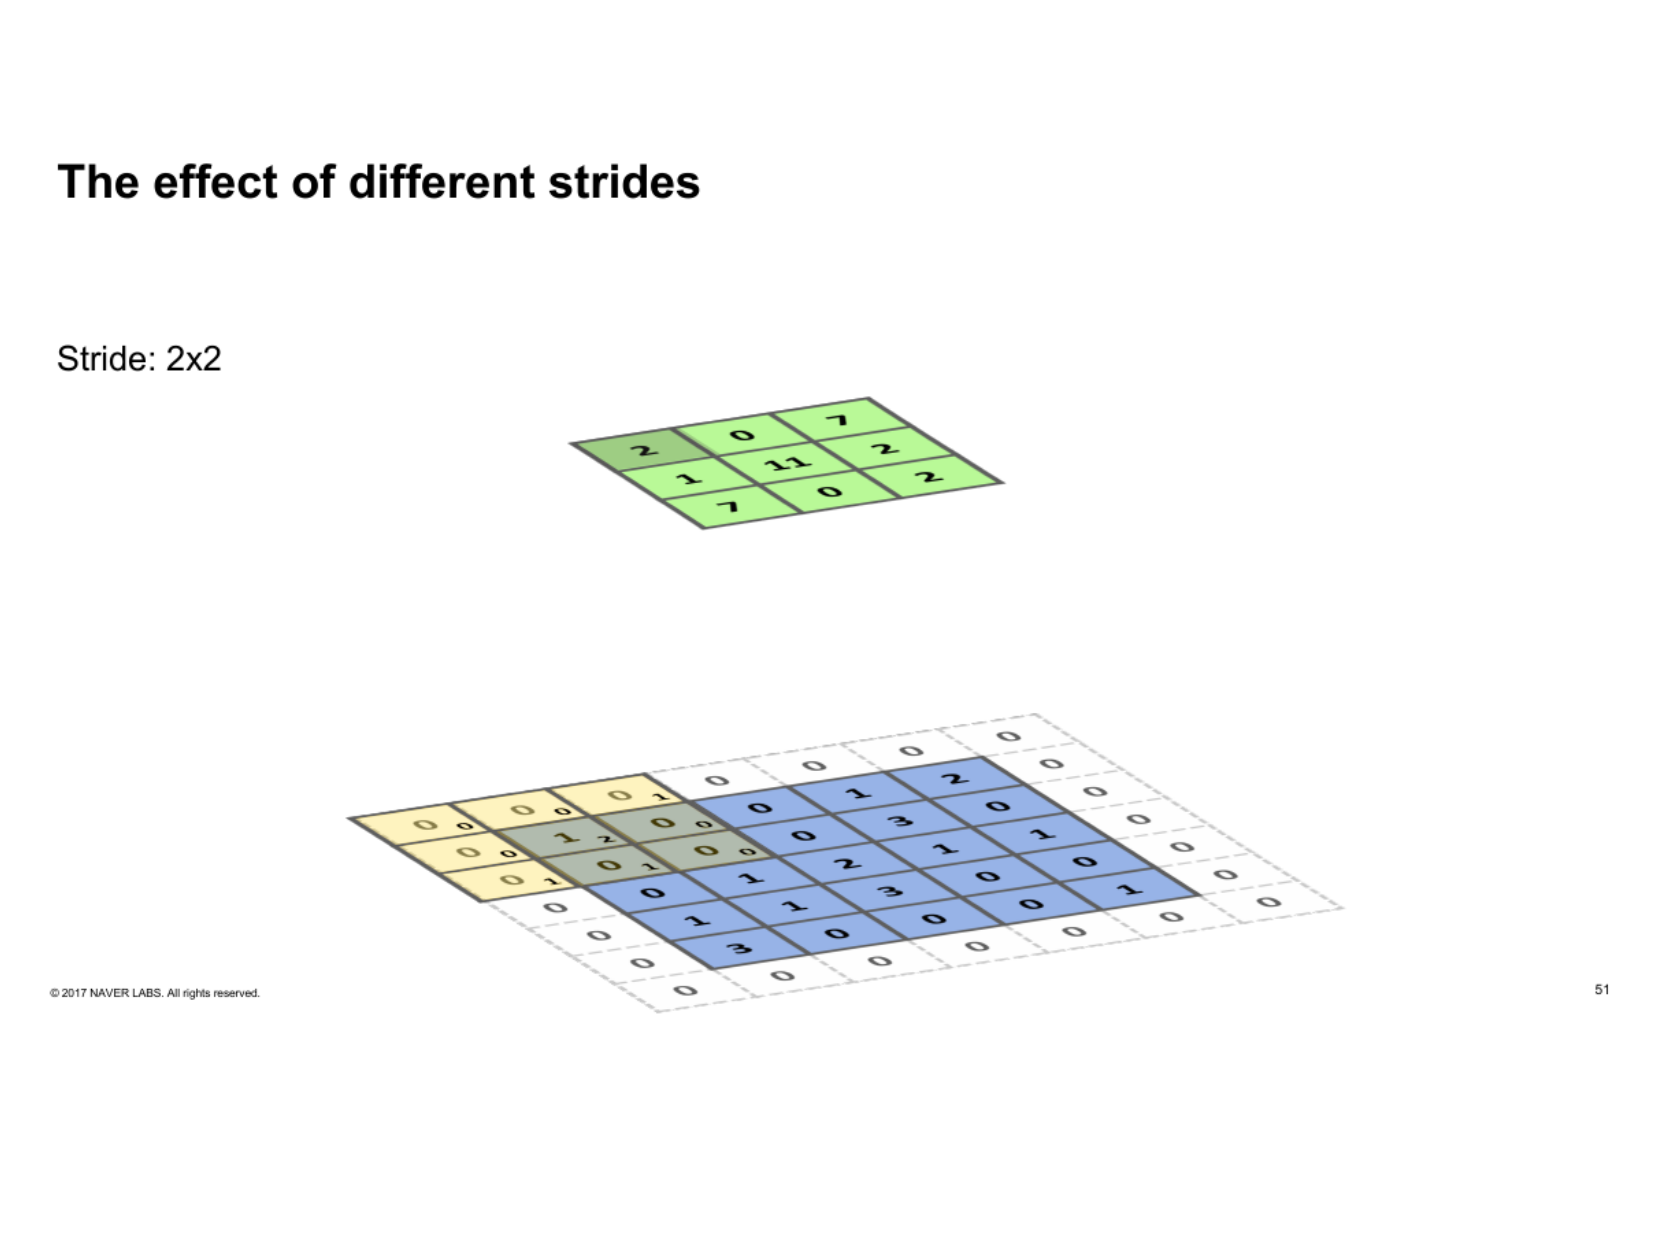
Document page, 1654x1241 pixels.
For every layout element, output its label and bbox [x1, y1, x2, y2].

picture [2, 117, 1654, 1041]
